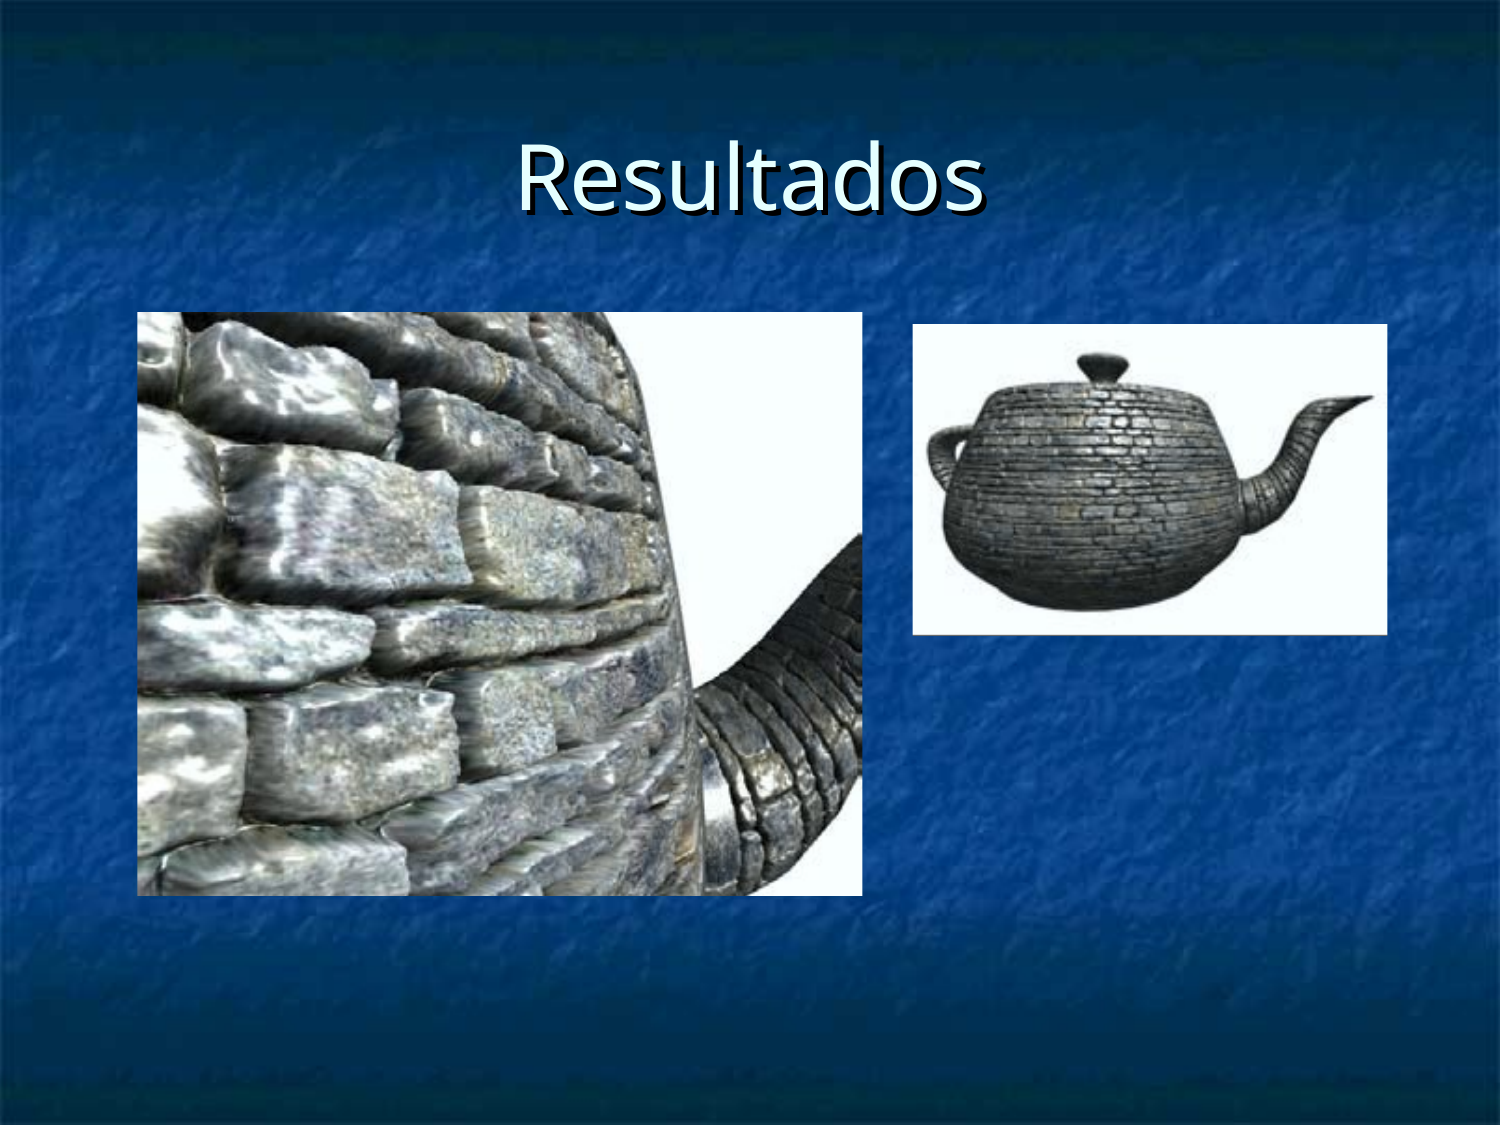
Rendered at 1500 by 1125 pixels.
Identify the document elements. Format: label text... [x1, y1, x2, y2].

title Resultados [75, 62, 1426, 288]
list [75, 324, 738, 1000]
picture [0, 0, 1500, 1125]
